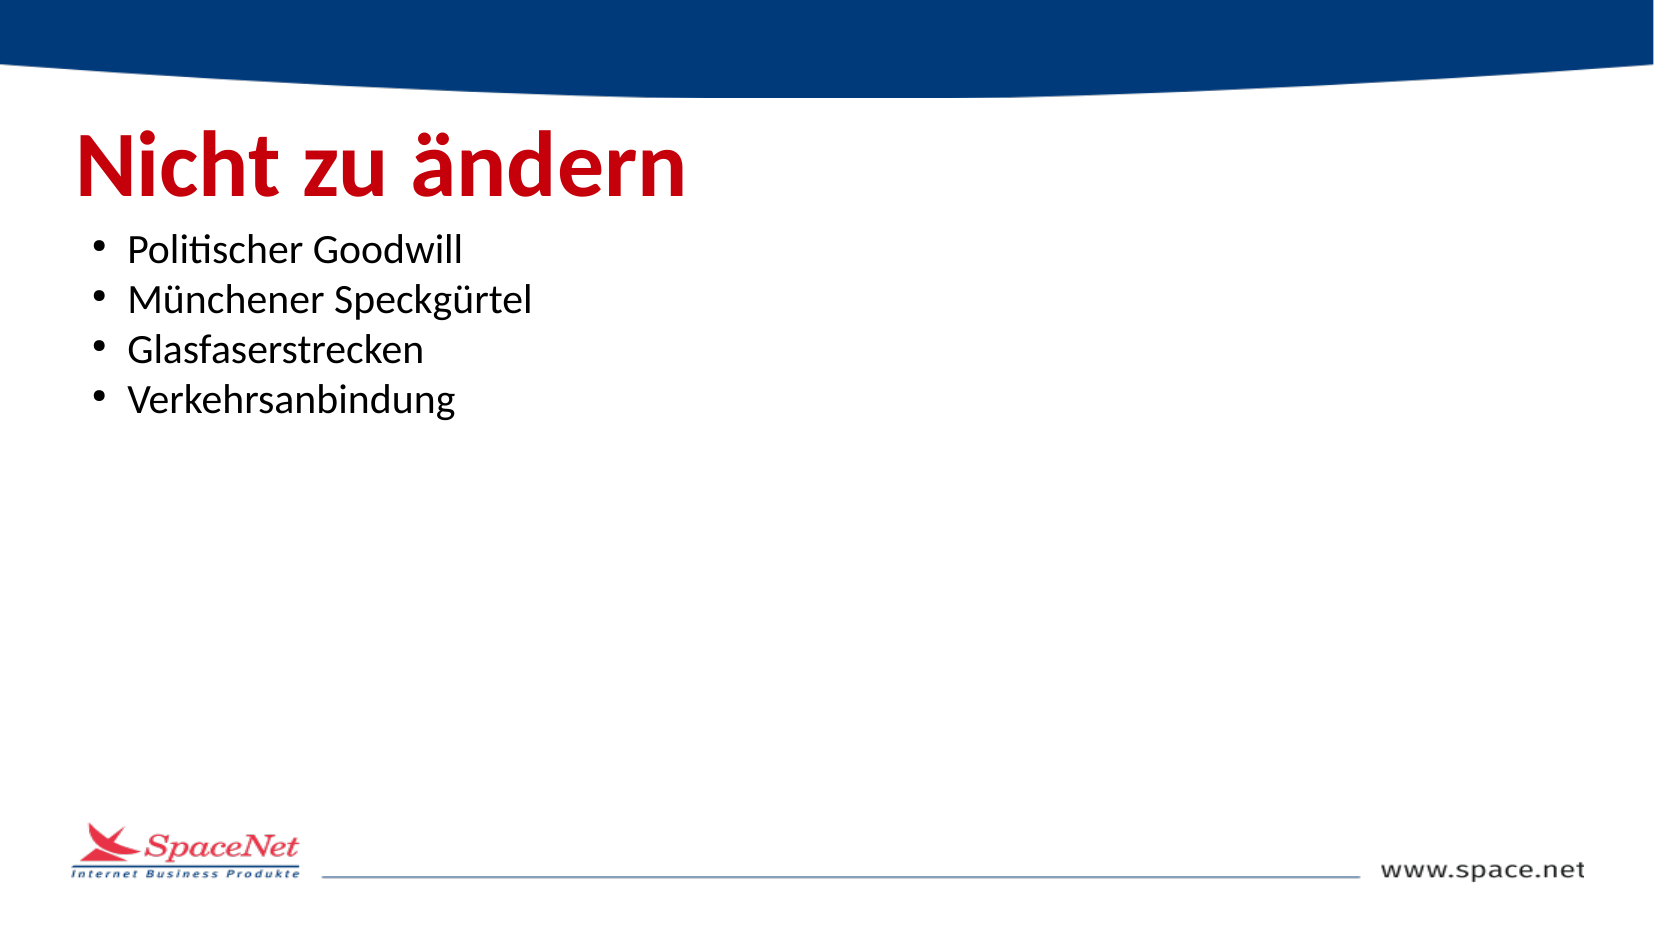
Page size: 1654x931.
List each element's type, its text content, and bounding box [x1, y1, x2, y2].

text_box Nicht zu ändern [60, 95, 1583, 223]
text_box Politischer Goodwill Münchener Speckgürtel Glasfaserstrecken Verkehrsanbindung [77, 223, 1576, 430]
